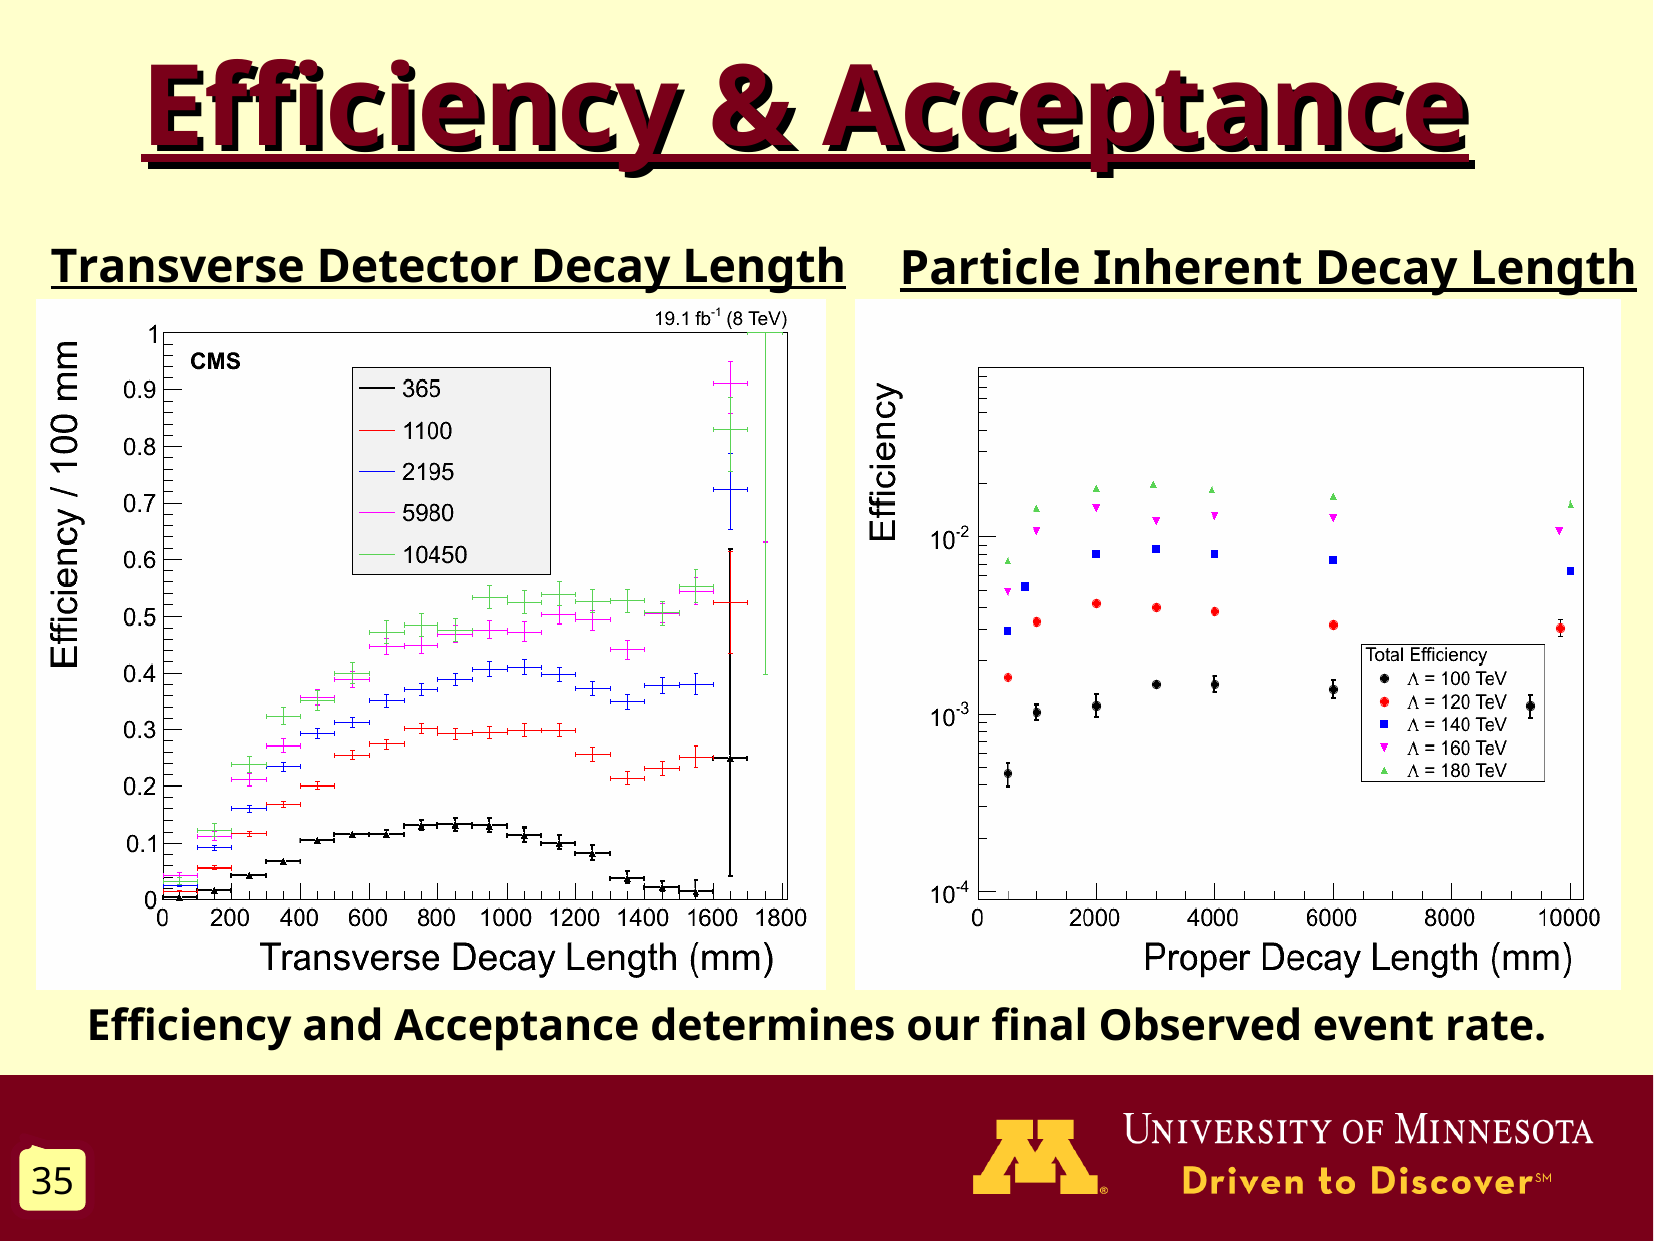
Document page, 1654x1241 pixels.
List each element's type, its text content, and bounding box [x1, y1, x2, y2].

picture [0, 1075, 1654, 1241]
list Particle Inherent Decay Length [855, 226, 1653, 346]
picture [855, 299, 1621, 991]
text_box 35 [15, 1137, 91, 1216]
title Efficiency & Acceptance [126, 25, 1606, 176]
list Transverse Detector Decay Length [6, 225, 871, 344]
list Efficiency and Acceptance determines our final Observed event rate. [45, 990, 1591, 1109]
picture [36, 344, 826, 991]
